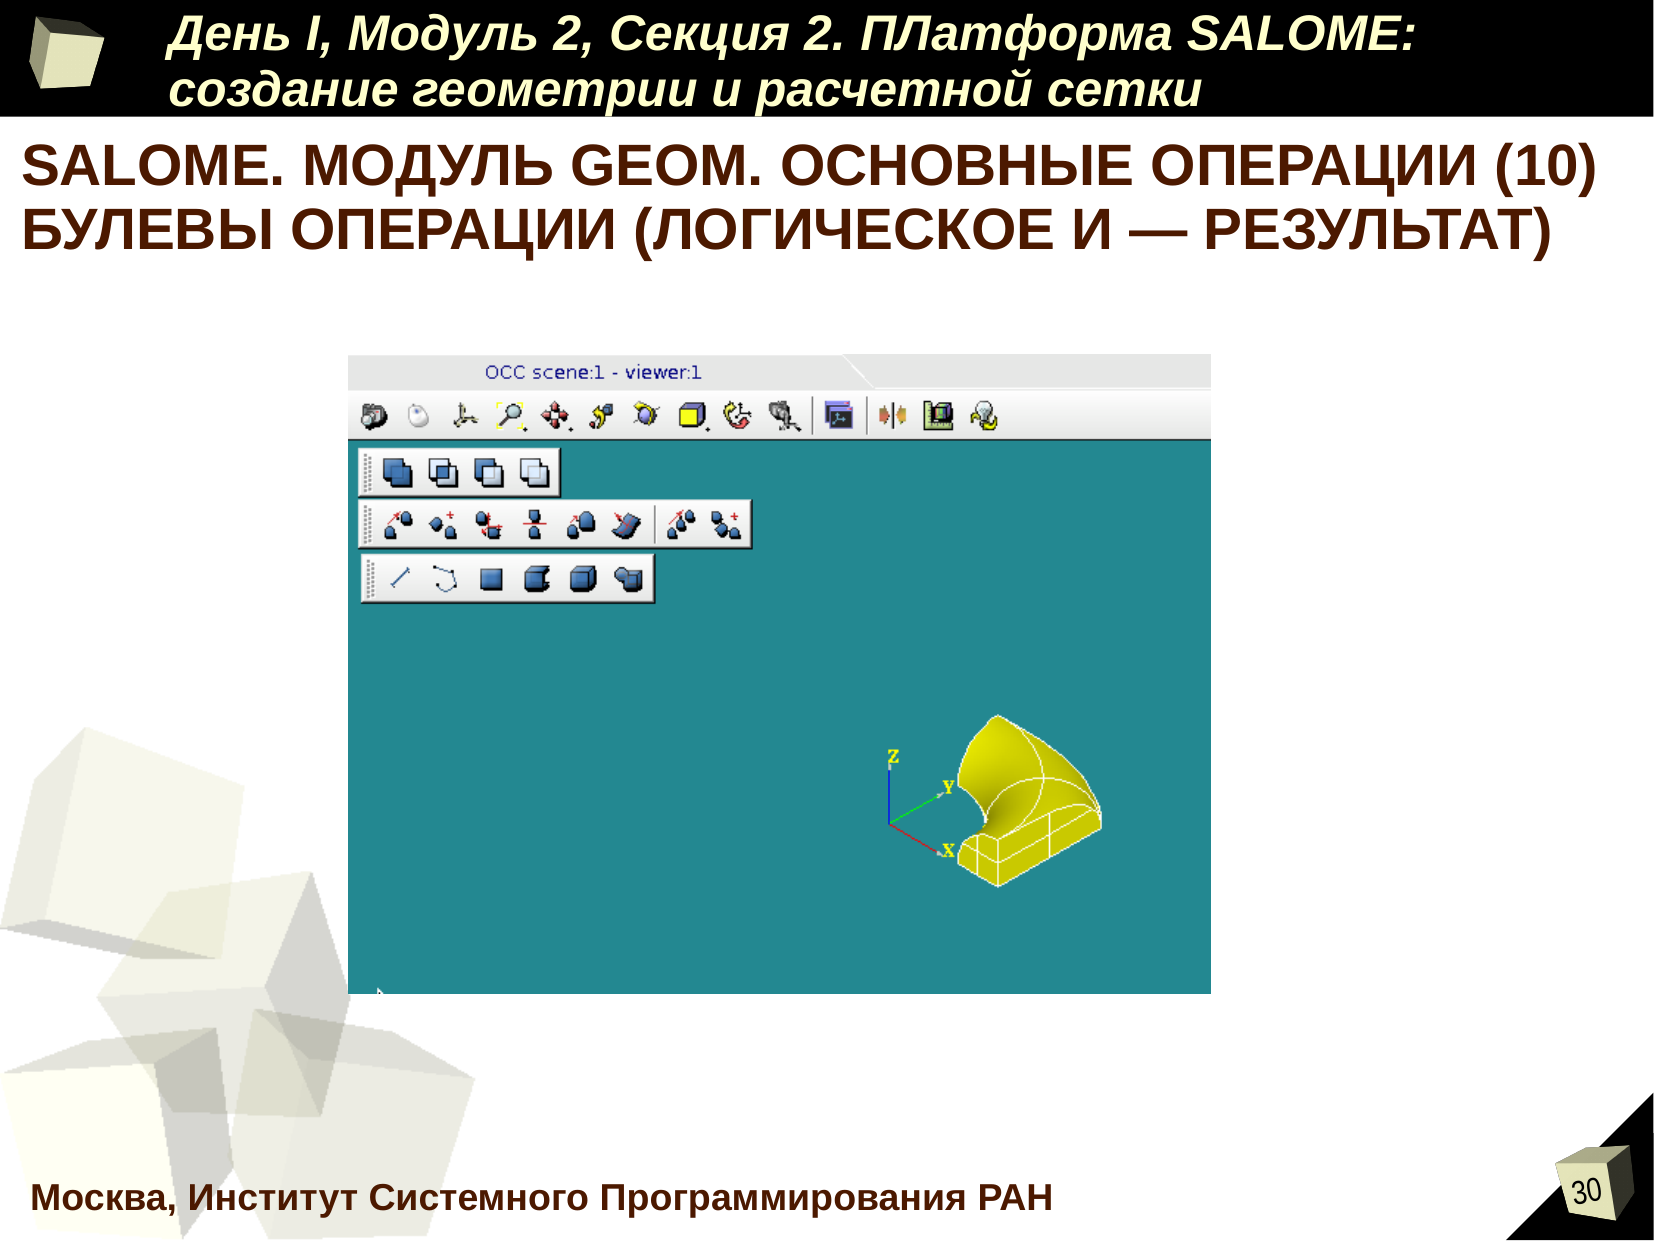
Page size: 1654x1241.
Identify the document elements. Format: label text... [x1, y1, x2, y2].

picture [0, 354, 1211, 1241]
text_box SALOME. МОДУЛЬ GEOM. ОСНОВНЫЕ ОПЕРАЦИИ (10) БУЛЕВЫ ОПЕРАЦИИ (ЛОГИЧЕСКОЕ И — РЕЗУЛЬТАТ) [6, 124, 1654, 270]
picture [464, 1193, 472, 1198]
